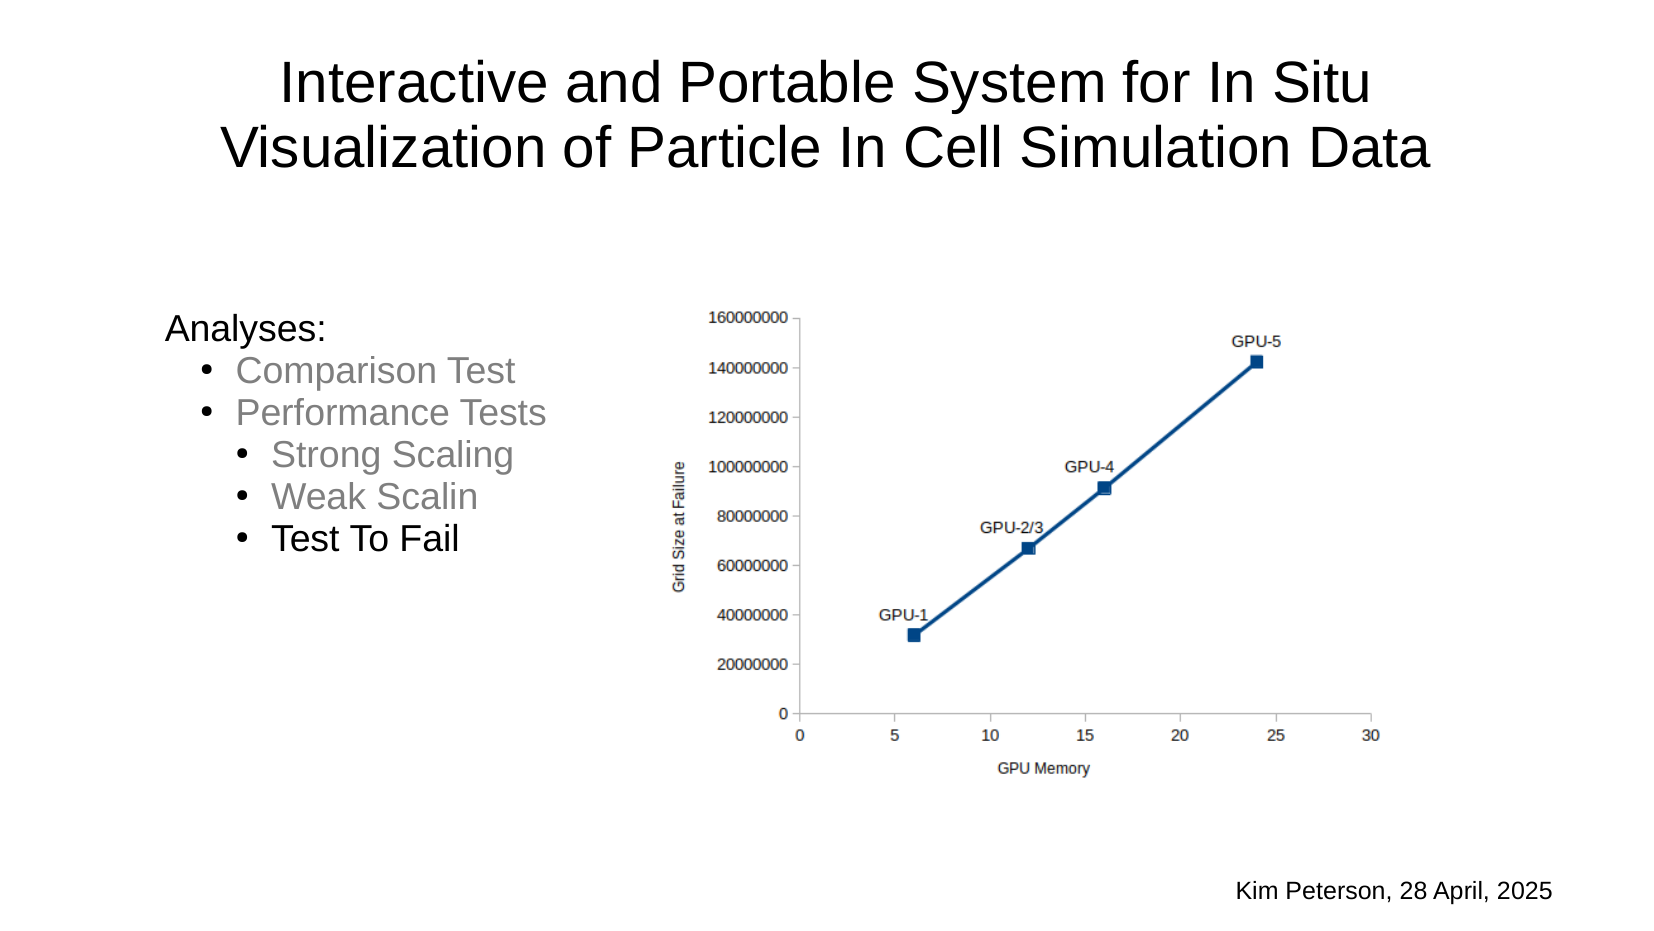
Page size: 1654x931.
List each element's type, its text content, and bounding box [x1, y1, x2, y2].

text_box Analyses: Comparison Test Performance Tests Strong Scaling Weak Scaling Test To Fail [150, 300, 757, 567]
text_box Kim Peterson, 28 April, 2025 [1220, 868, 1598, 918]
picture [645, 299, 1396, 803]
title Interactive and Portable System for In Situ Visualization of Particle In Cell Simulation Data [82, 37, 1571, 193]
